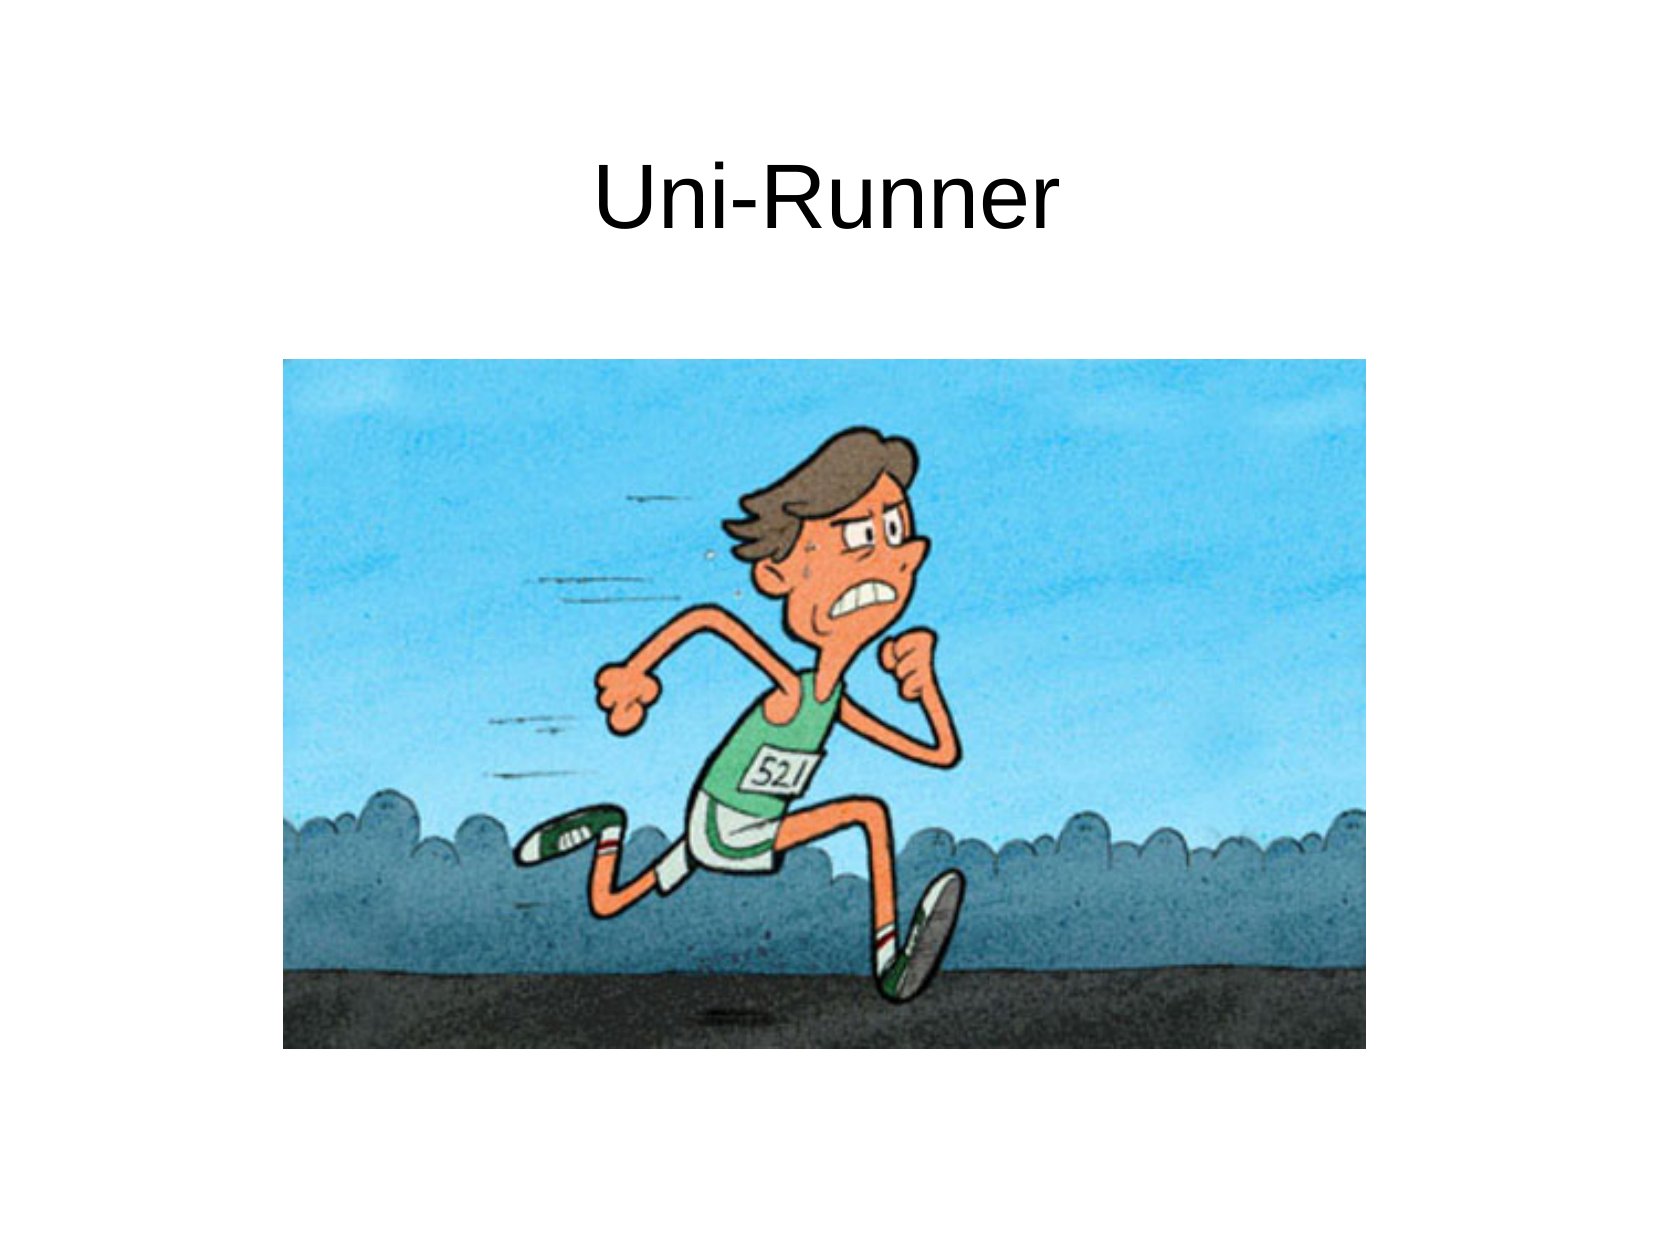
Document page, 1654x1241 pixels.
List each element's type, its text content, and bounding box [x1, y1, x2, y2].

title Uni-Runner [82, 92, 1571, 301]
picture [283, 359, 1366, 1049]
